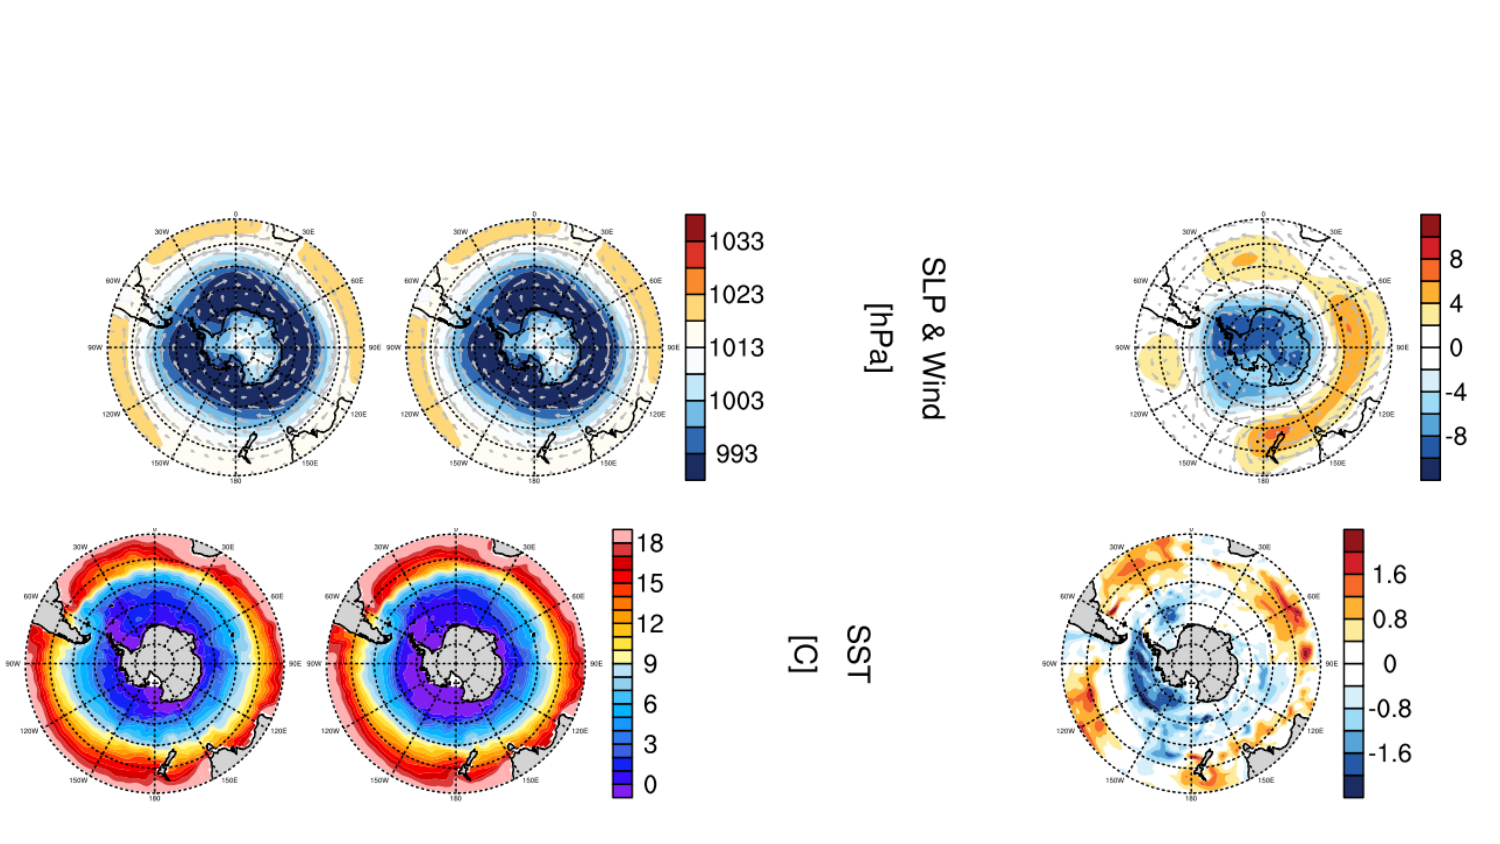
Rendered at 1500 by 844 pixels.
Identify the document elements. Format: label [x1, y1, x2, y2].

picture [76, 209, 1483, 487]
picture [3, 528, 1421, 804]
